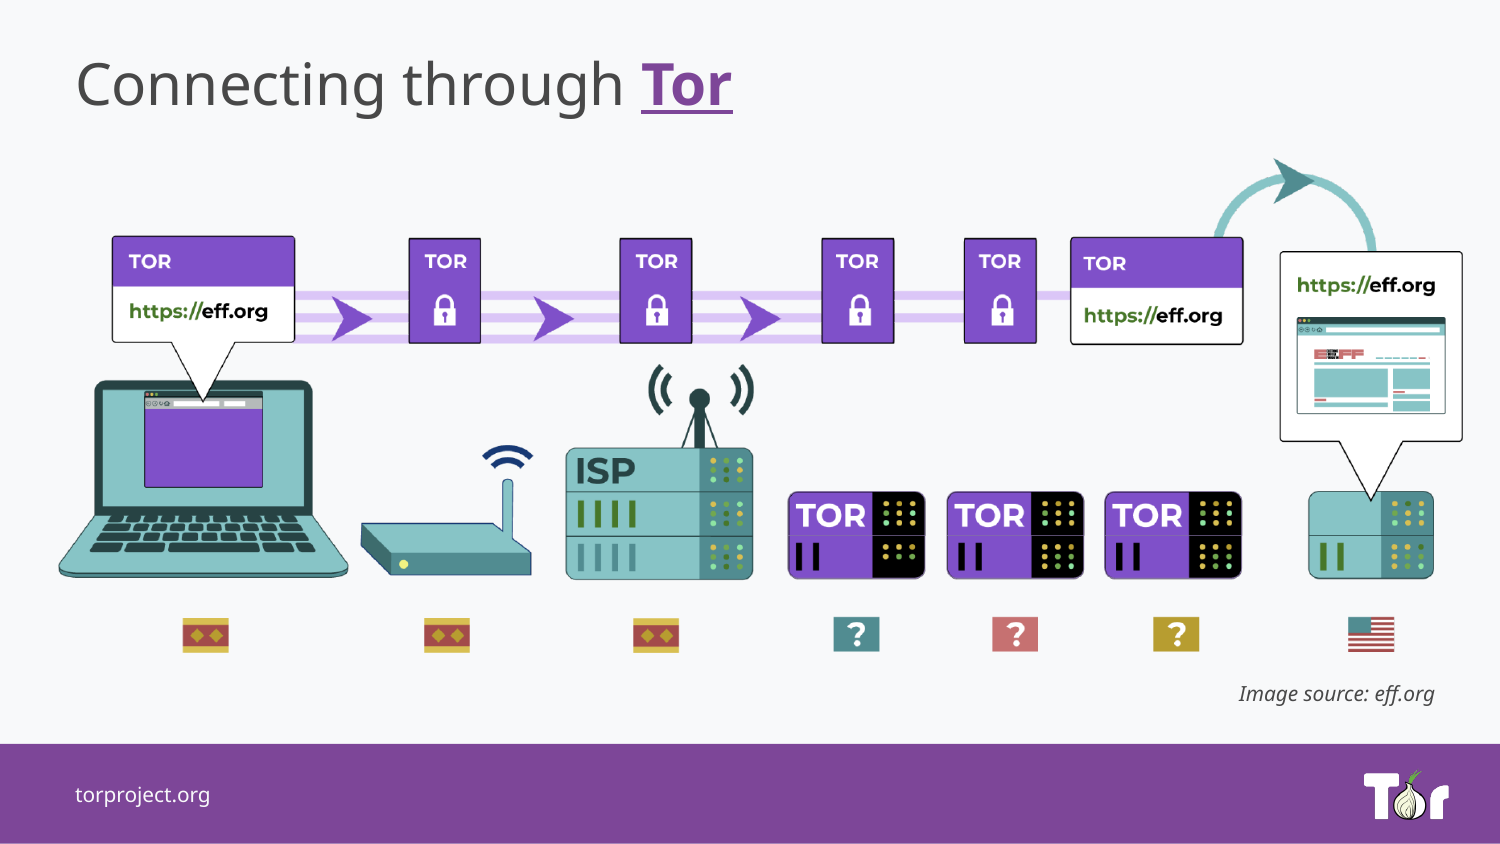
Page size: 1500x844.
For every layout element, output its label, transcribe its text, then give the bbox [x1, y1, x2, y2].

title Image source: eff.org [75, 680, 1436, 713]
title Connecting through Tor [75, 46, 1436, 141]
picture [24, 0, 1475, 713]
picture [1364, 768, 1449, 820]
